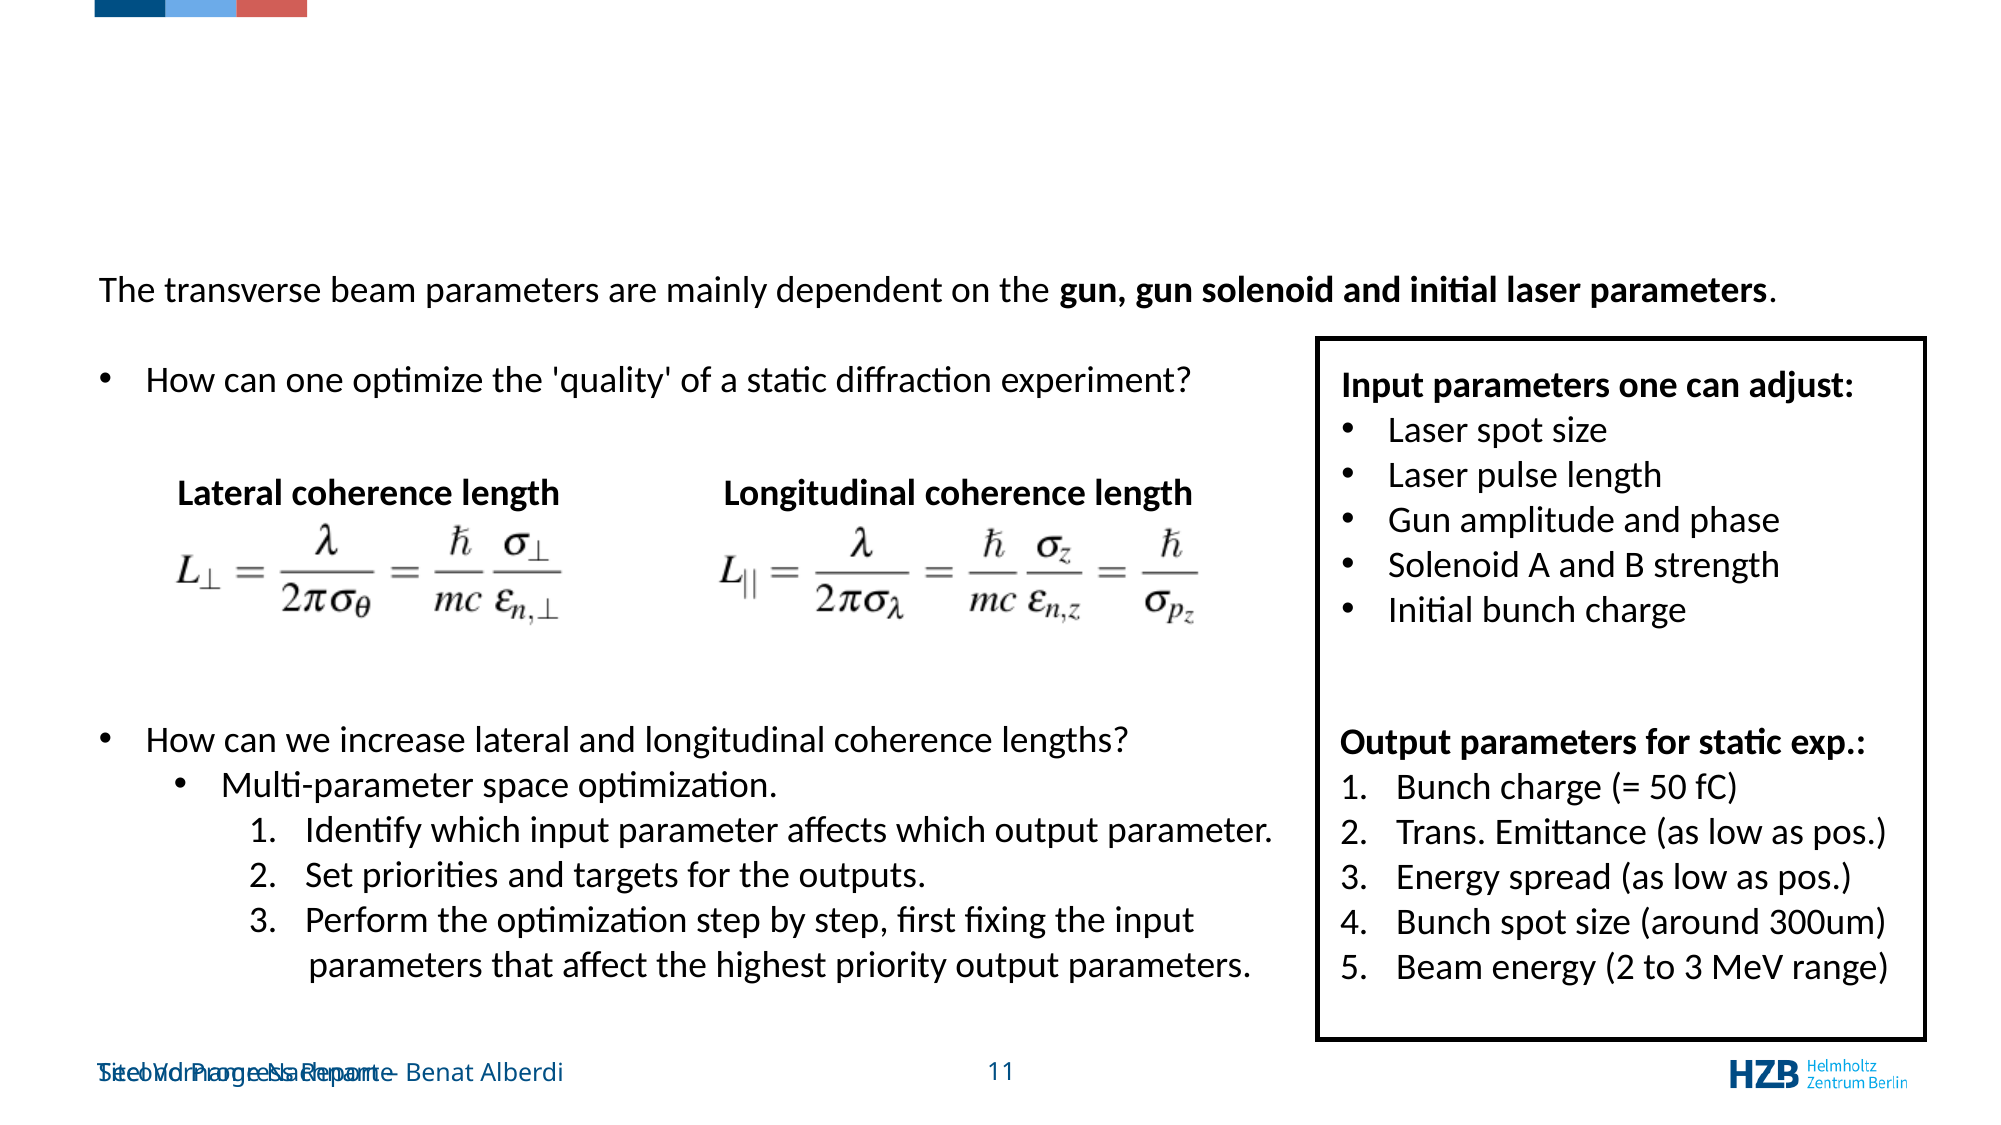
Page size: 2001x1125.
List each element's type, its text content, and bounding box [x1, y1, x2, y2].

text_box The transverse beam parameters are mainly dependent on the gun, gun solenoid and initial laser parameters. How can one optimize the 'quality' of a static diffraction experiment? How can we increase lateral and longitudinal coherence lengths? Multi-parameter space optimization. Identify which input parameter affects which output parameter. Set priorities and targets for the outputs. Perform the optimization step by step, first fixing the input parameters that affect the highest priority output parameters. [1320, 341, 1890, 1037]
text_box Output parameters for static exp.: Bunch charge (= 50 fC) Trans. Emittance (as low as pos.) Energy spread (as low as pos.) Bunch spot size (around 300um) Beam energy (2 to 3 MeV range) [1325, 709, 1917, 995]
text_box Input parameters one can adjust: Laser spot size Laser pulse length Gun amplitude and phase Solenoid A and B strength Initial bunch charge [1326, 352, 1919, 638]
picture [712, 521, 1203, 634]
text_box The transverse beam parameters are mainly dependent on the gun, gun solenoid and initial laser parameters. How can one optimize the 'quality' of a static diffraction experiment? How can we increase lateral and longitudinal coherence lengths? Multi-parameter space optimization. Identify which input parameter affects which output parameter. Set priorities and targets for the outputs. Perform the optimization step by step, first fixing the input parameters that affect the highest priority output parameters. [83, 257, 1890, 1125]
text_box Longitudinal coherence length [708, 460, 1243, 521]
text_box Lateral coherence length [162, 460, 613, 521]
picture [164, 521, 566, 630]
